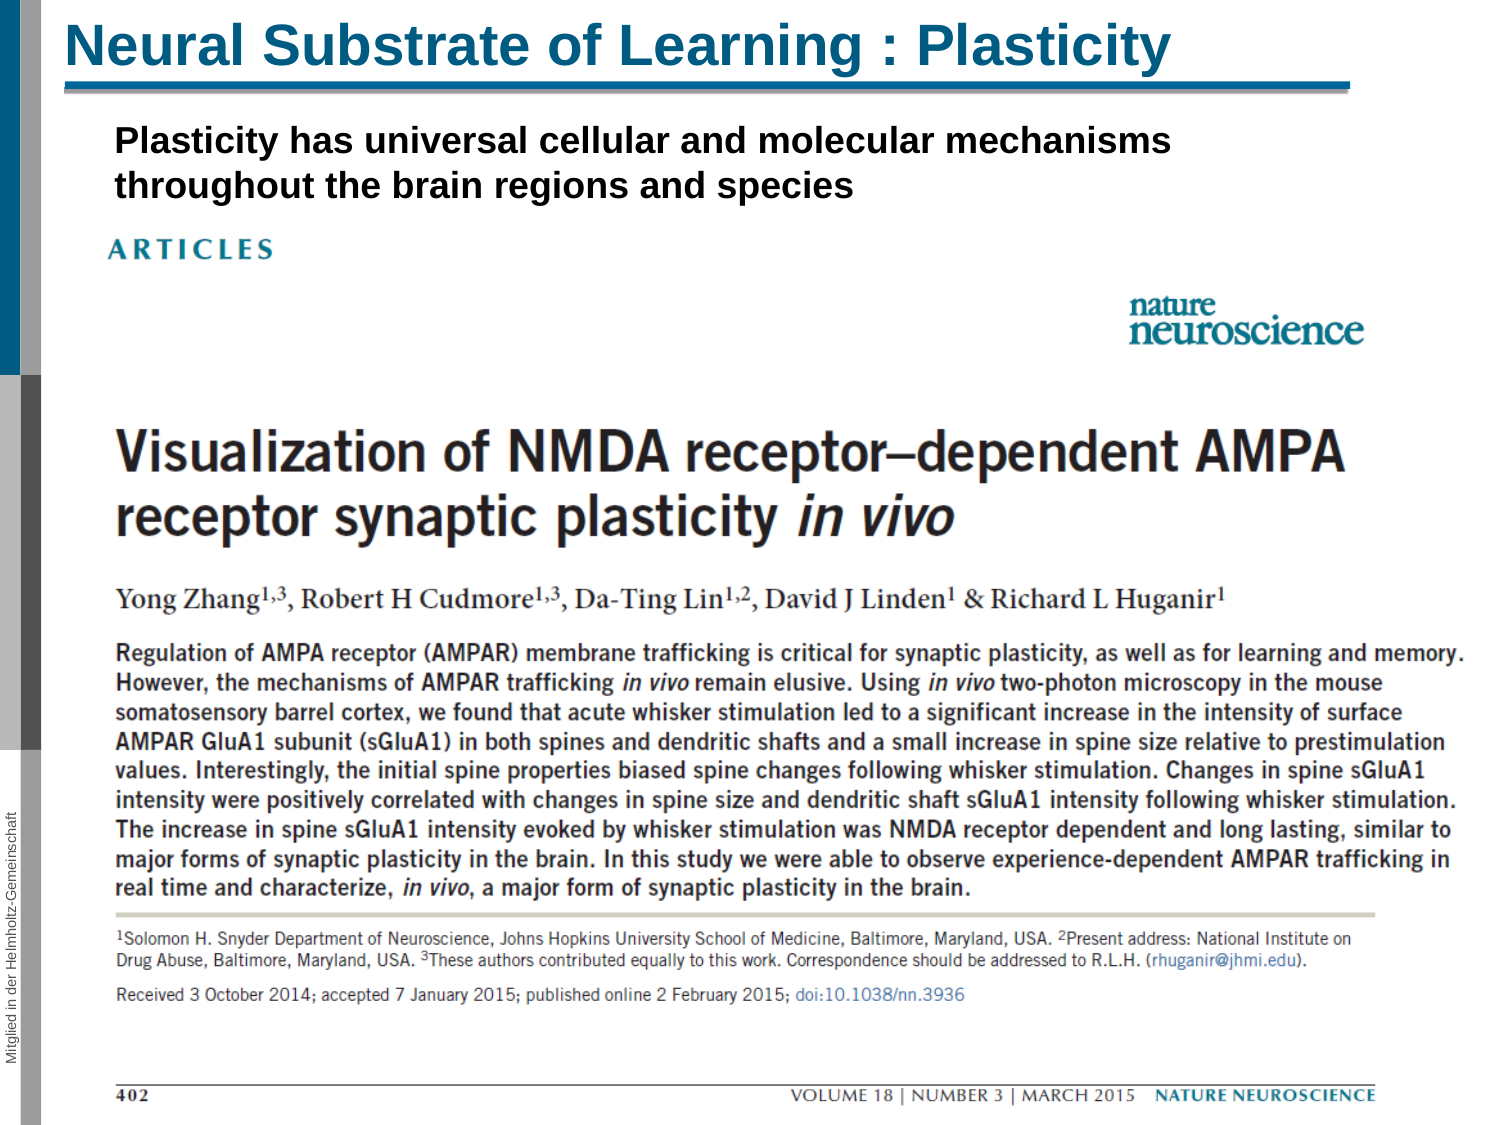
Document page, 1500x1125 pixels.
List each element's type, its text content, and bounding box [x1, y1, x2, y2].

text_box Neural Substrate of Learning : Plasticity [64, 7, 1440, 102]
text_box Plasticity has universal cellular and molecular mechanisms throughout the brain regions and species [99, 108, 1340, 446]
picture [105, 406, 1485, 1112]
picture [105, 233, 1381, 371]
